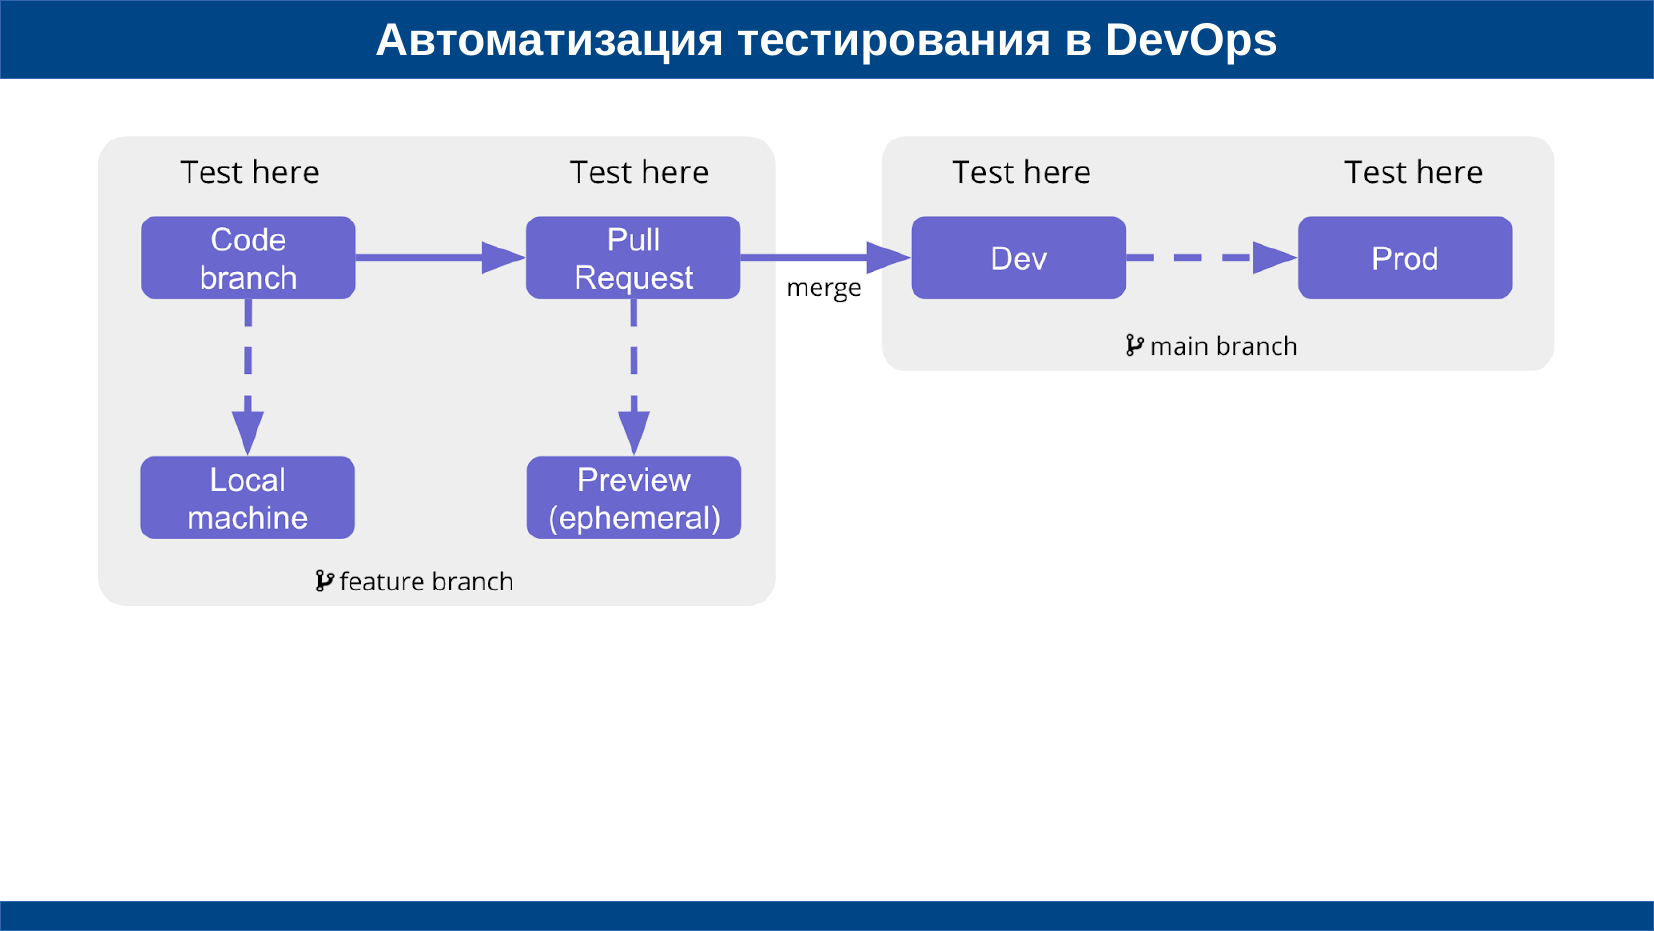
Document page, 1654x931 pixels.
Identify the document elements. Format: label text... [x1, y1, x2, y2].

title Автоматизация тестирования в DevOps [0, 0, 1654, 79]
picture [82, 101, 1571, 641]
